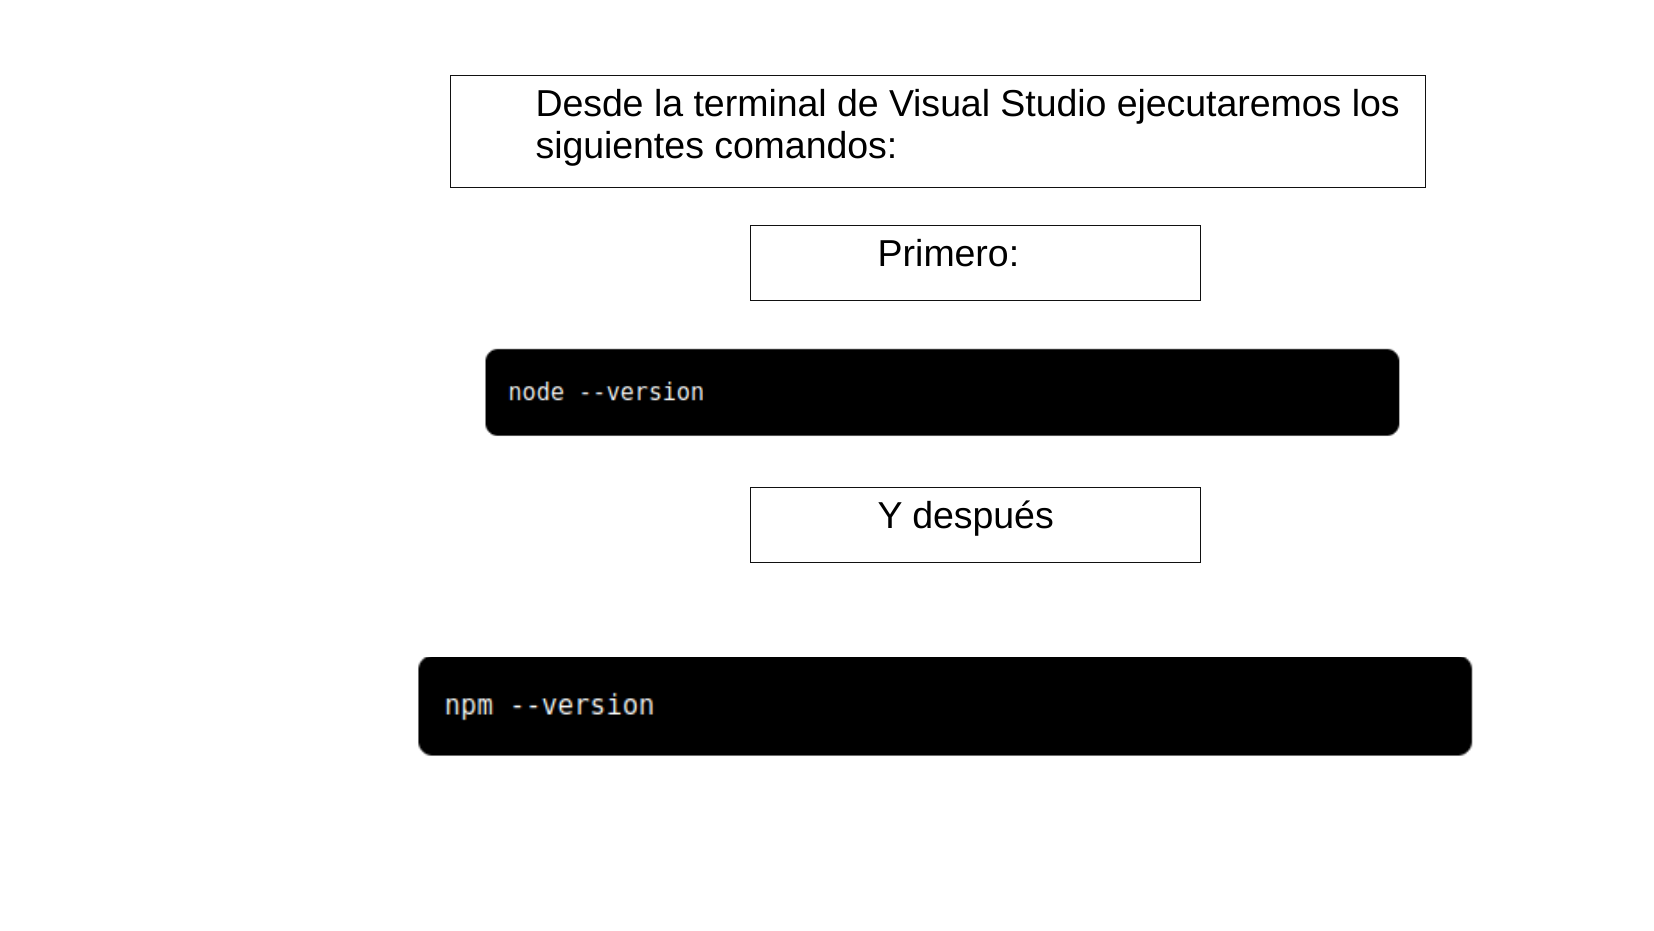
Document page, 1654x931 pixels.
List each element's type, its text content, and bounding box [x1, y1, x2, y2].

picture [450, 337, 1426, 450]
picture [375, 657, 1501, 788]
text_box Desde la terminal de Visual Studio ejecutaremos los siguientes comandos: [450, 75, 1426, 188]
text_box Y después [750, 487, 1201, 563]
text_box Primero: [750, 225, 1201, 301]
